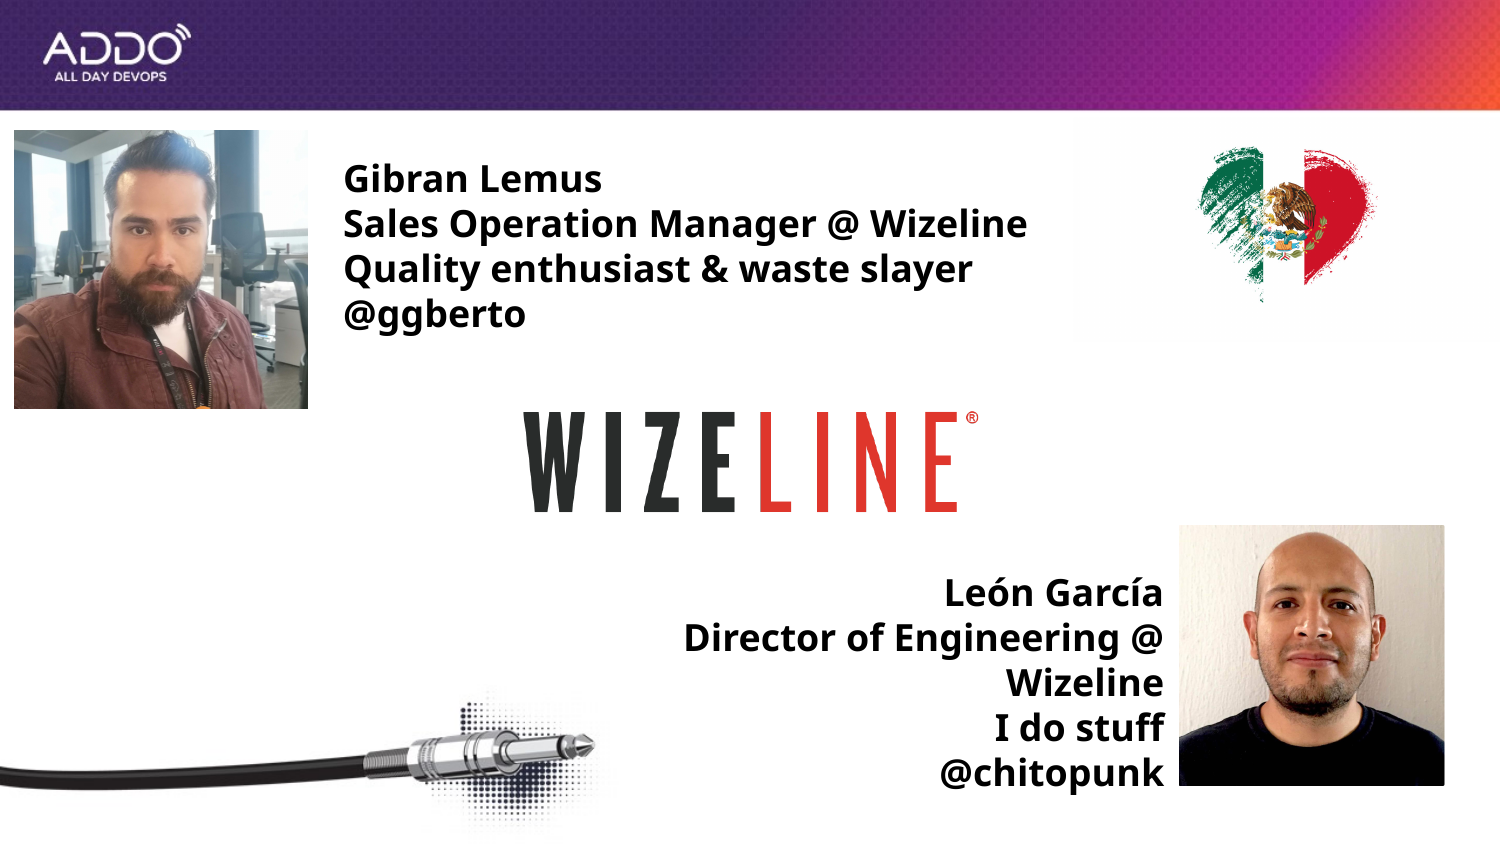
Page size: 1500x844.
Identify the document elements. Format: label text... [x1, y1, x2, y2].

text_box Gibran Lemus Sales Operation Manager @ Wizeline Quality enthusiast & waste slayer @ggberto [328, 140, 1282, 344]
text_box León García Director of Engineering @ Wizeline I do stuff @chitopunk [539, 554, 1180, 758]
picture [0, 0, 1500, 844]
